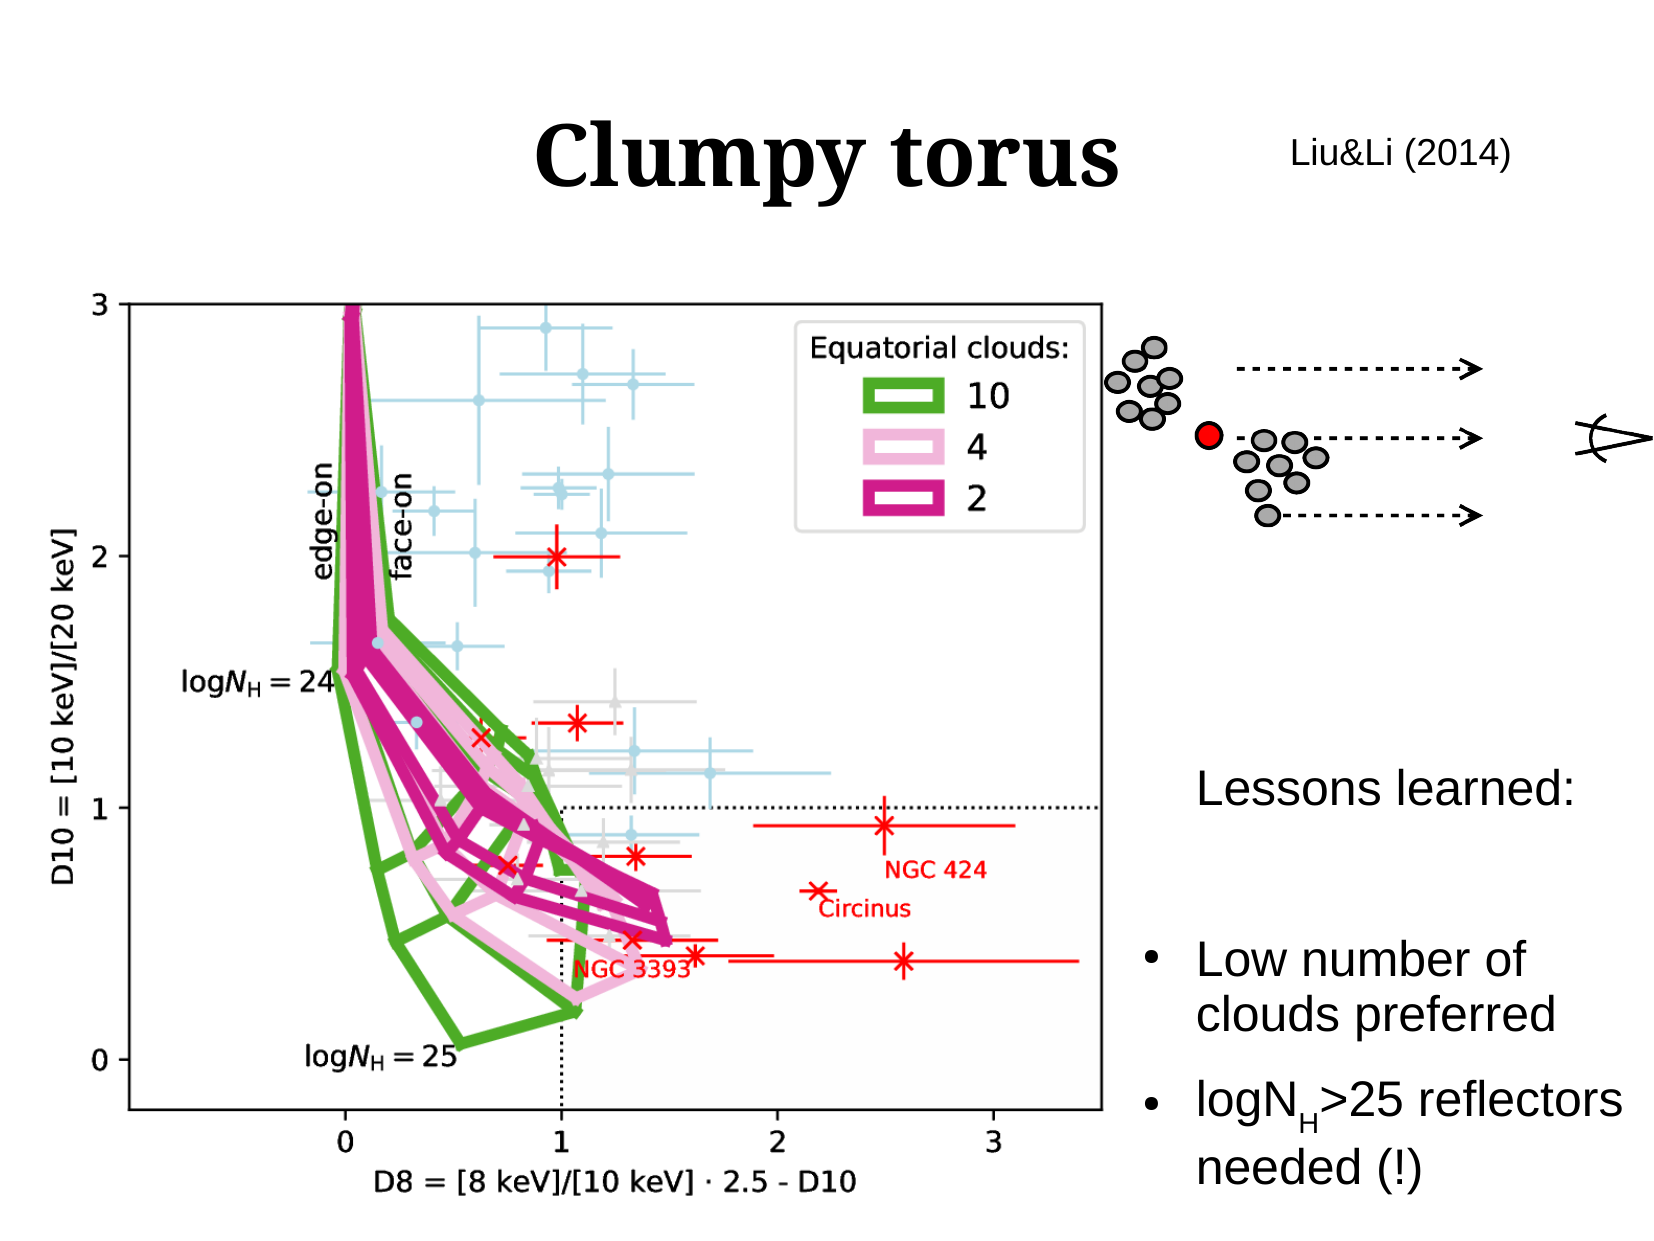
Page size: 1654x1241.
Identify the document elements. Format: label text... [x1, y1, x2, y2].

text_box Liu&Li (2014) [1275, 124, 1576, 182]
picture [30, 272, 1654, 1220]
list Lessons learned: Low number of clouds preferred logNH>25 reflectors needed (!) [1125, 675, 1654, 1241]
title Clumpy torus [82, 49, 1571, 257]
